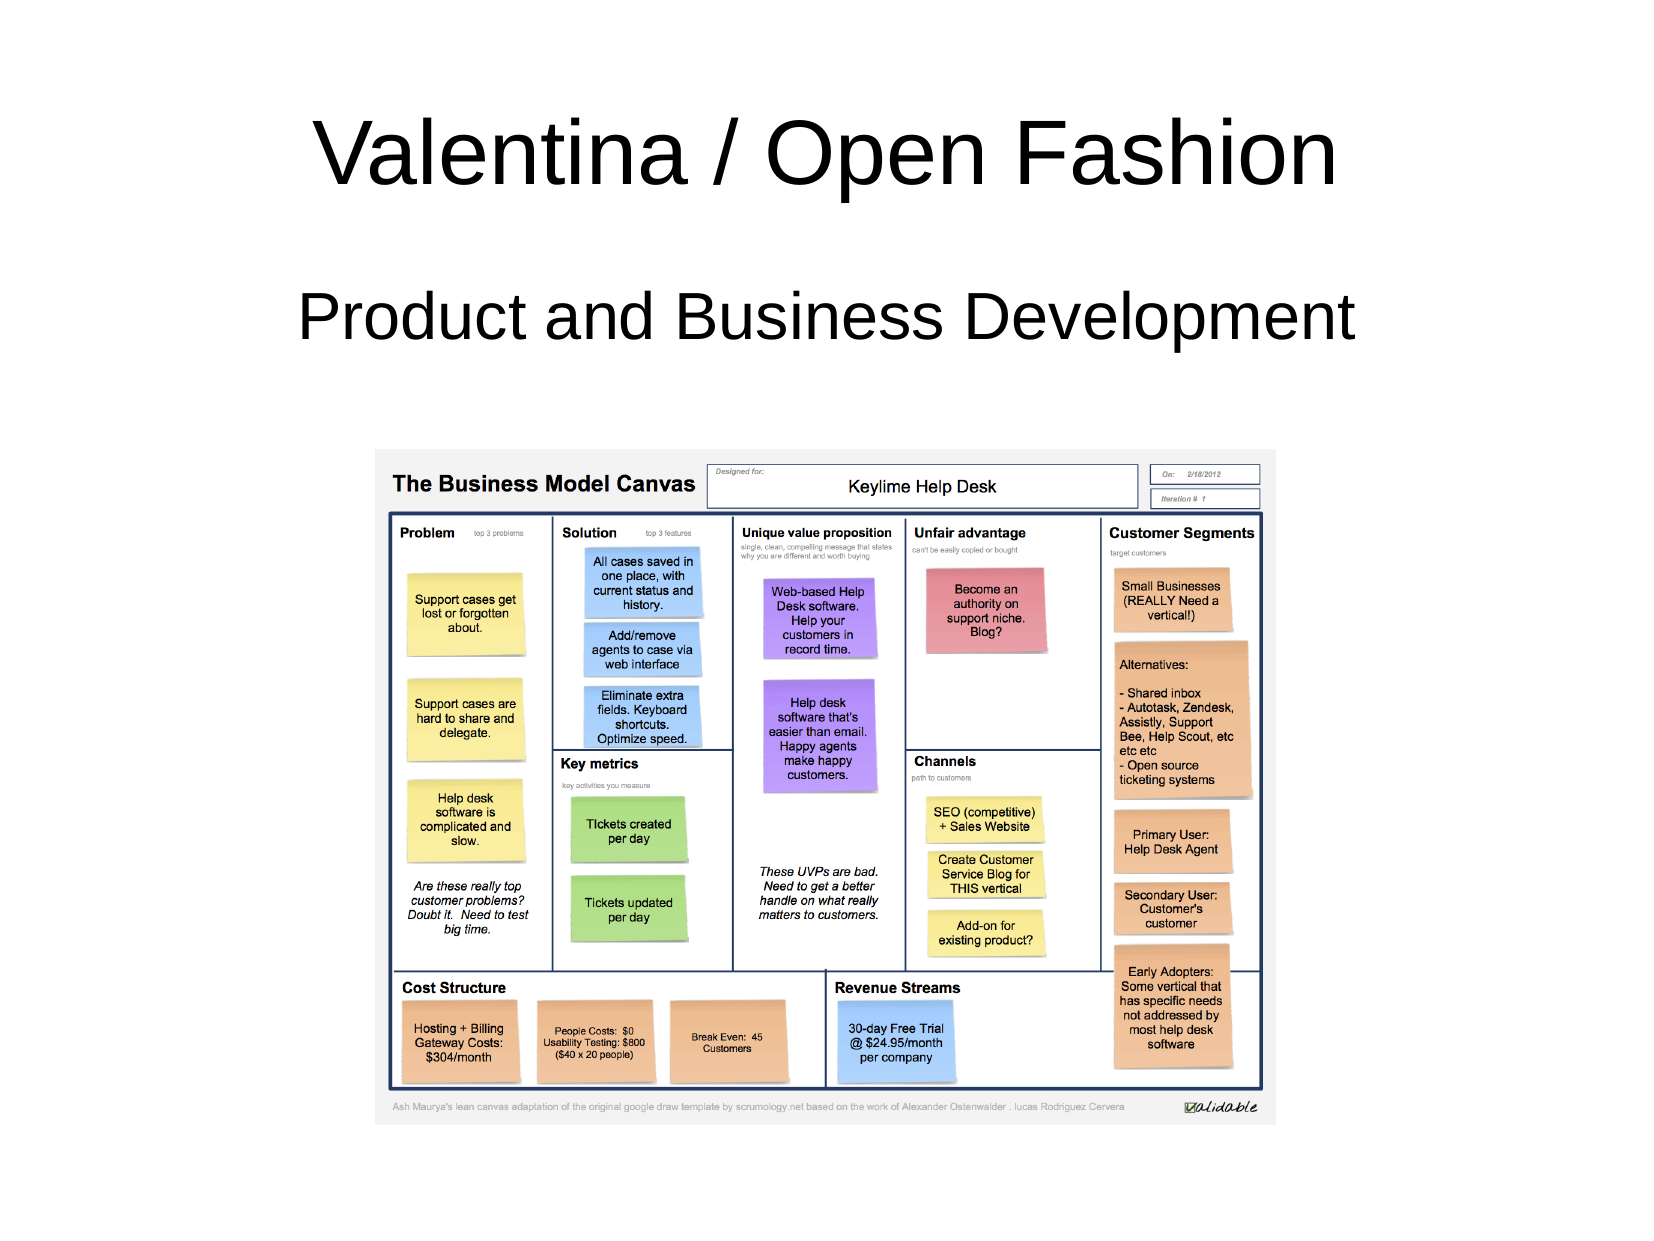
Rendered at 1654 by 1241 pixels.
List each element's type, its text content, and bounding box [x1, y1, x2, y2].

picture [375, 449, 1276, 1126]
title Product and Business Development [82, 212, 1571, 421]
title Valentina / Open Fashion [82, 49, 1571, 212]
